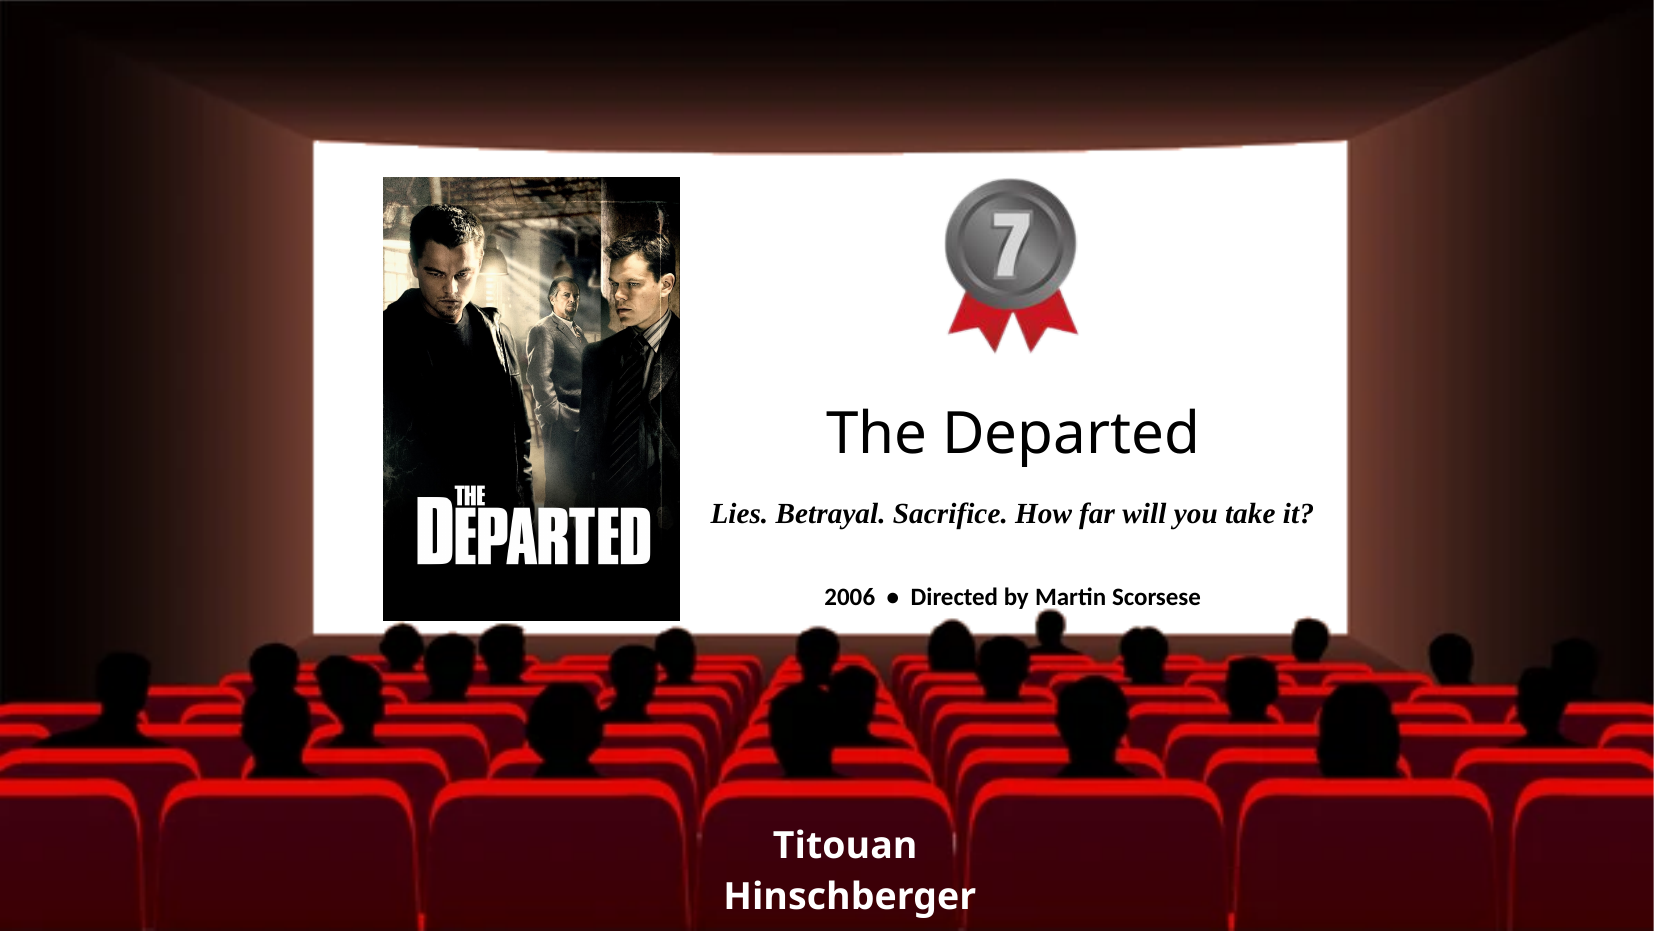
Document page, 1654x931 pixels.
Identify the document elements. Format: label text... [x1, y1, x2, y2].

text_box The Departed [685, 383, 1341, 470]
text_box 2006 • Directed by Martin Scorsese [679, 579, 1347, 619]
picture [0, 0, 1654, 931]
text_box Lies. Betrayal. Sacrifice. How far will you take it? [685, 490, 1341, 538]
